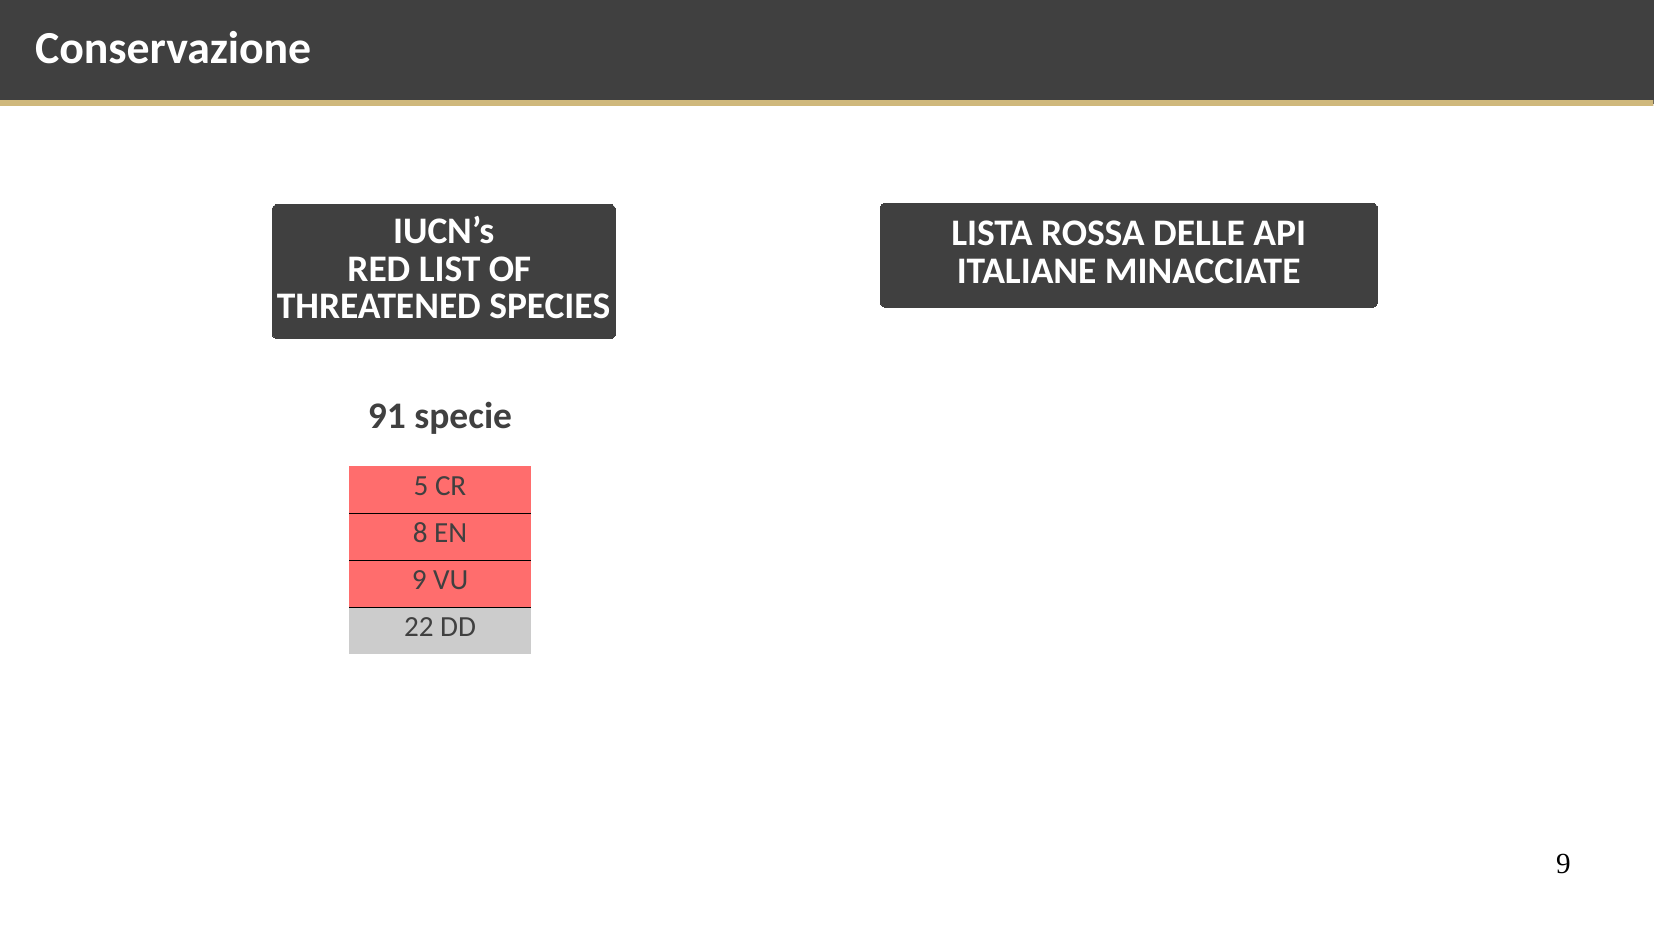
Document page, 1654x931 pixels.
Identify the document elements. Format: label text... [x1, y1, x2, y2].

table_cell 5 CR [349, 466, 531, 513]
text_box IUCN’s RED LIST OF THREATENED SPECIES [272, 204, 616, 339]
table_cell 9 VU [349, 561, 531, 607]
table_cell 22 DD [349, 608, 531, 654]
text_box Conservazione [0, 0, 1654, 100]
table_cell 8 EN [349, 514, 531, 560]
text_box LISTA ROSSA DELLE API ITALIANE MINACCIATE [880, 203, 1378, 308]
table_header 91 specie [349, 377, 531, 466]
